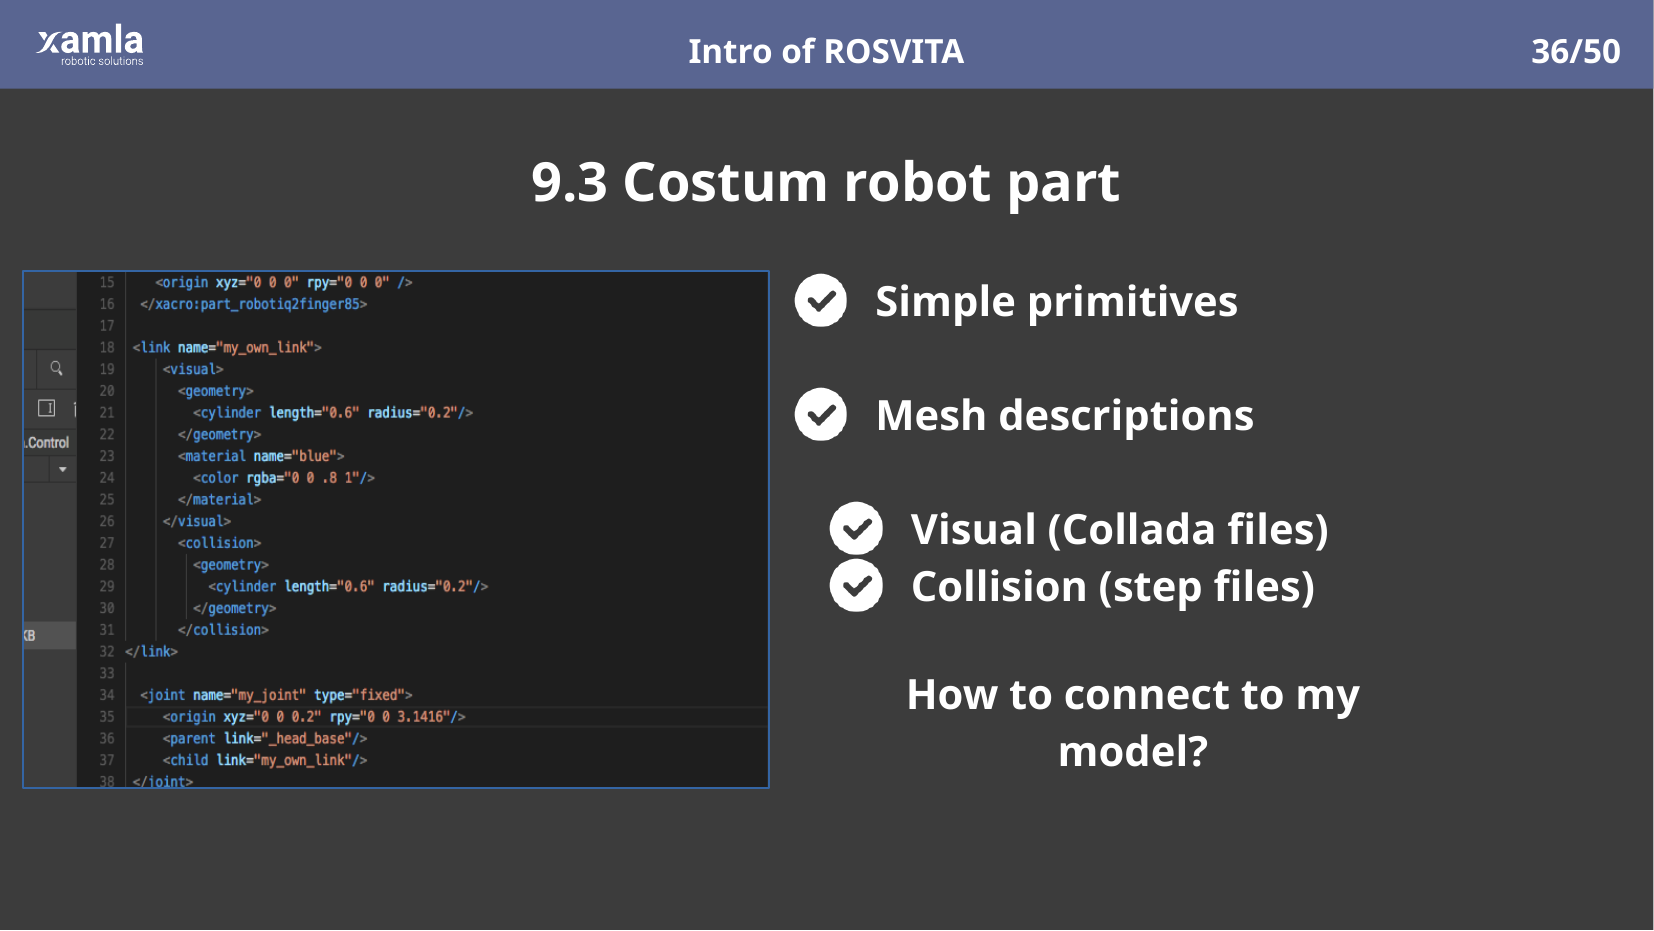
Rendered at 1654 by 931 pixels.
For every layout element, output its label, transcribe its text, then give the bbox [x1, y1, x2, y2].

text_box 36/50 [1511, 20, 1636, 80]
picture [35, 23, 143, 65]
text_box Intro of ROSVITA [296, 20, 1357, 80]
text_box [0, 0, 1654, 89]
text_box Simple primitives Mesh descriptions Visual (Collada files) Collision (step files) [779, 264, 1406, 600]
picture [23, 271, 768, 787]
text_box 9.3 Costum robot part [188, 135, 1465, 223]
text_box How to connect to my model? [779, 600, 1406, 892]
